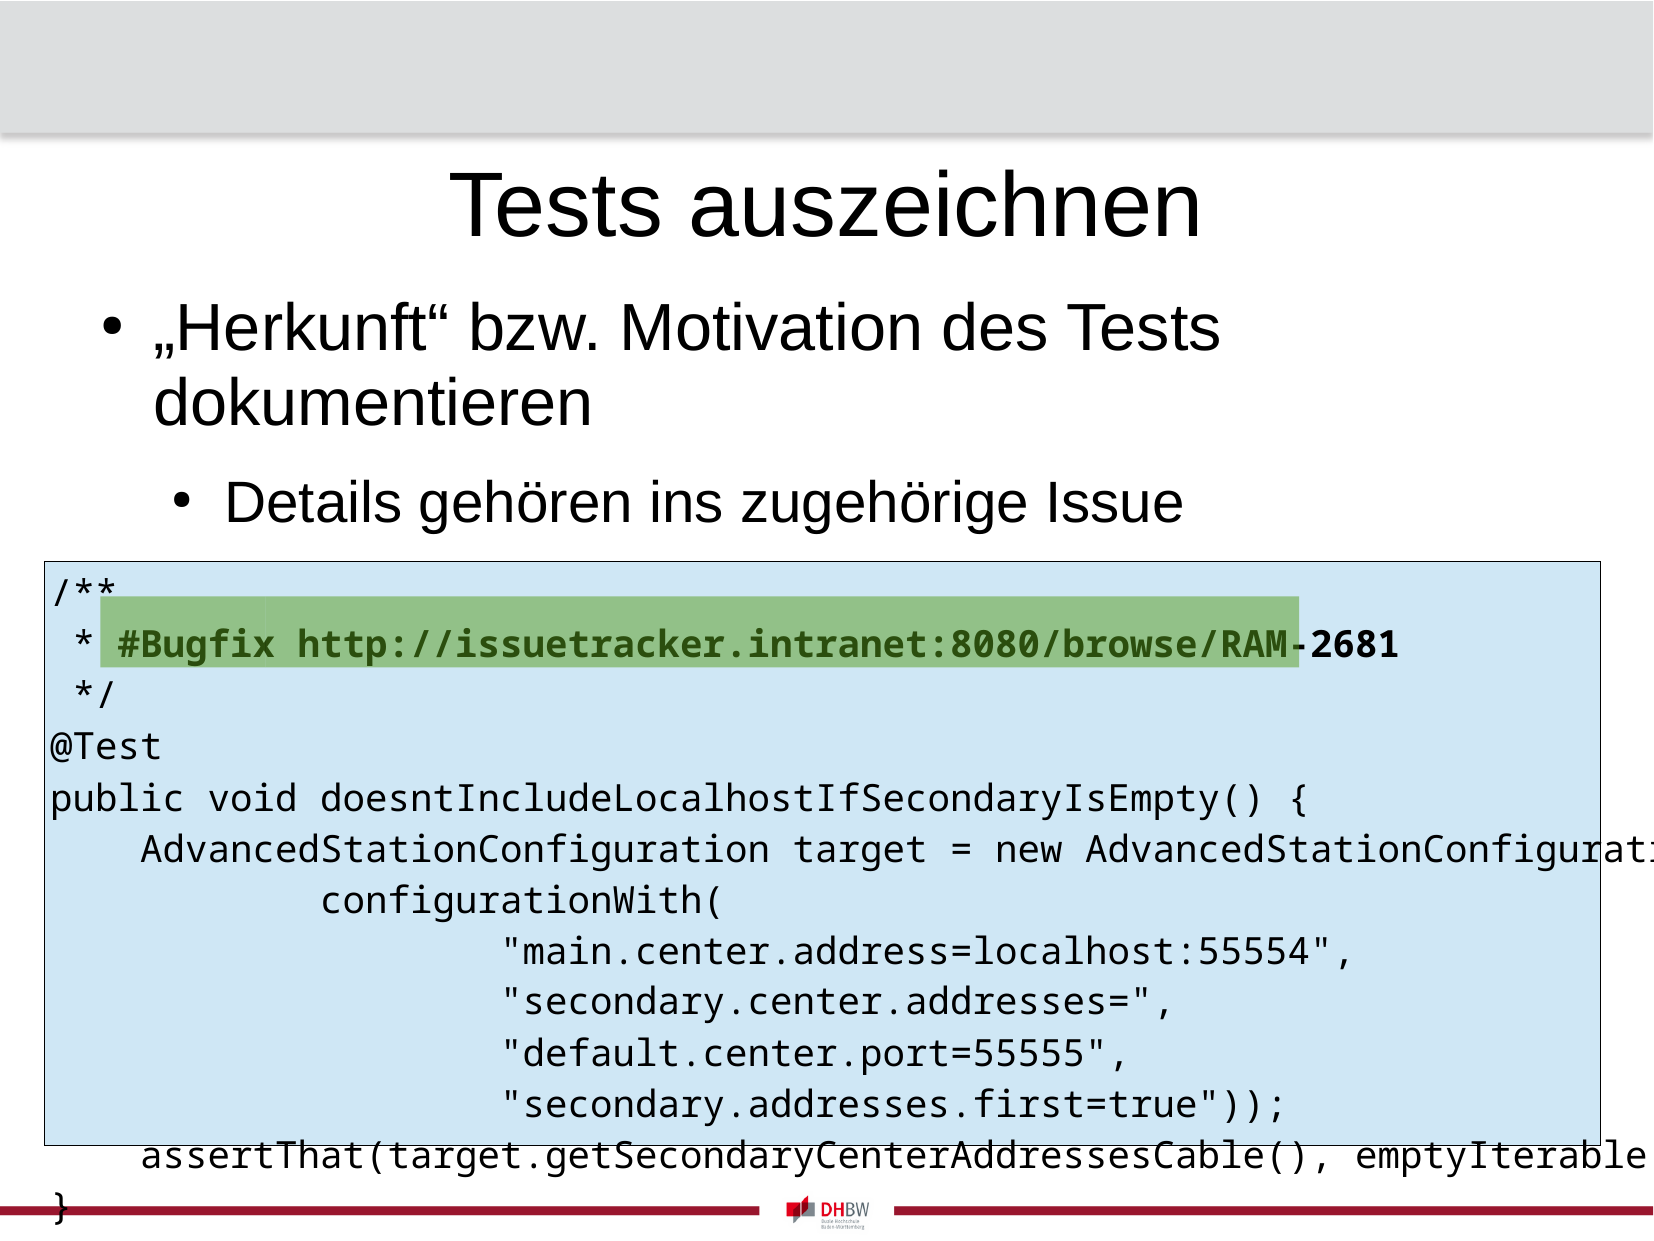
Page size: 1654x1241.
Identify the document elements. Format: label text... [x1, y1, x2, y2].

title Tests auszeichnen [82, 147, 1571, 257]
text_box [100, 596, 1300, 668]
list „Herkunft“ bzw. Motivation des Tests dokumentieren Details gehören ins zugehörige Issue [82, 290, 1571, 561]
text_box /** * #Bugfix http://issuetracker.intranet:8080/browse/RAM-2681 */ @Test public void doesntIncludeLocalhostIfSecondaryIsEmpty() { AdvancedStationConfiguration target = new AdvancedStationConfiguration( configurationWith( "main.center.address=localhost:55554", "secondary.center.addresses=", "default.center.port=55555", "secondary.addresses.first=true")); assertThat(target.getSecondaryCenterAddressesCable(), emptyIterable()); } [44, 561, 1601, 1146]
picture [0, 1, 1654, 1237]
